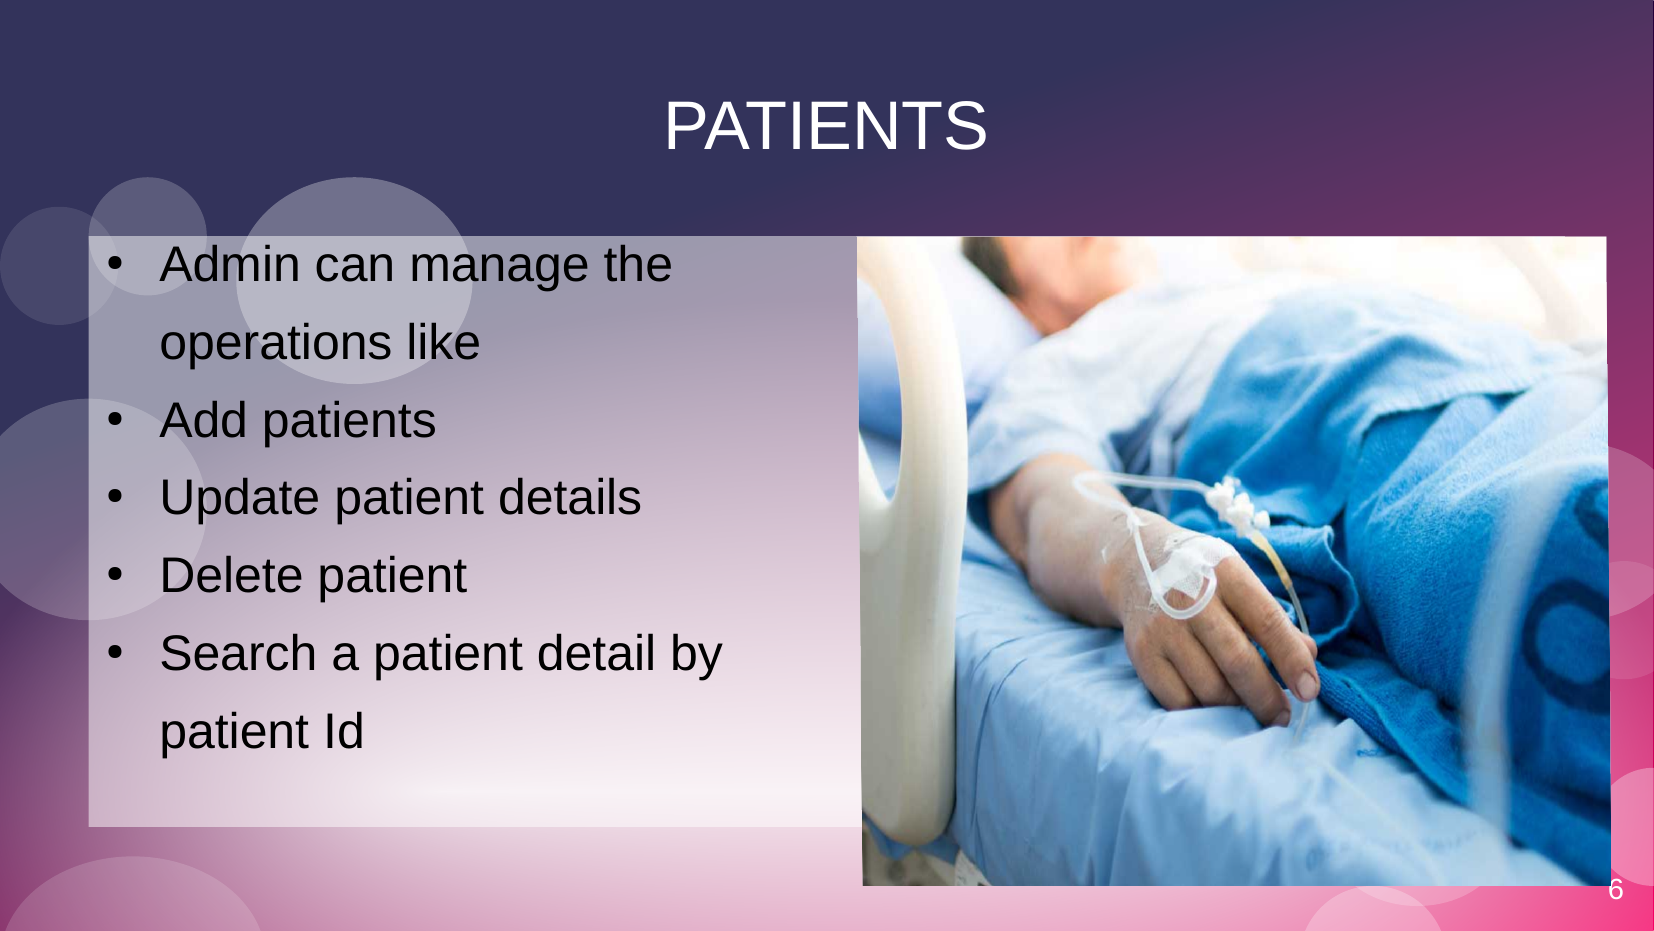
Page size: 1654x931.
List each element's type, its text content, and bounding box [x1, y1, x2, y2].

list Admin can manage the operations like Add patients Update patient details Delete patient Search a patient detail by patient Id [88, 236, 861, 827]
title PATIENTS [88, 44, 1565, 207]
picture [856, 236, 1611, 886]
